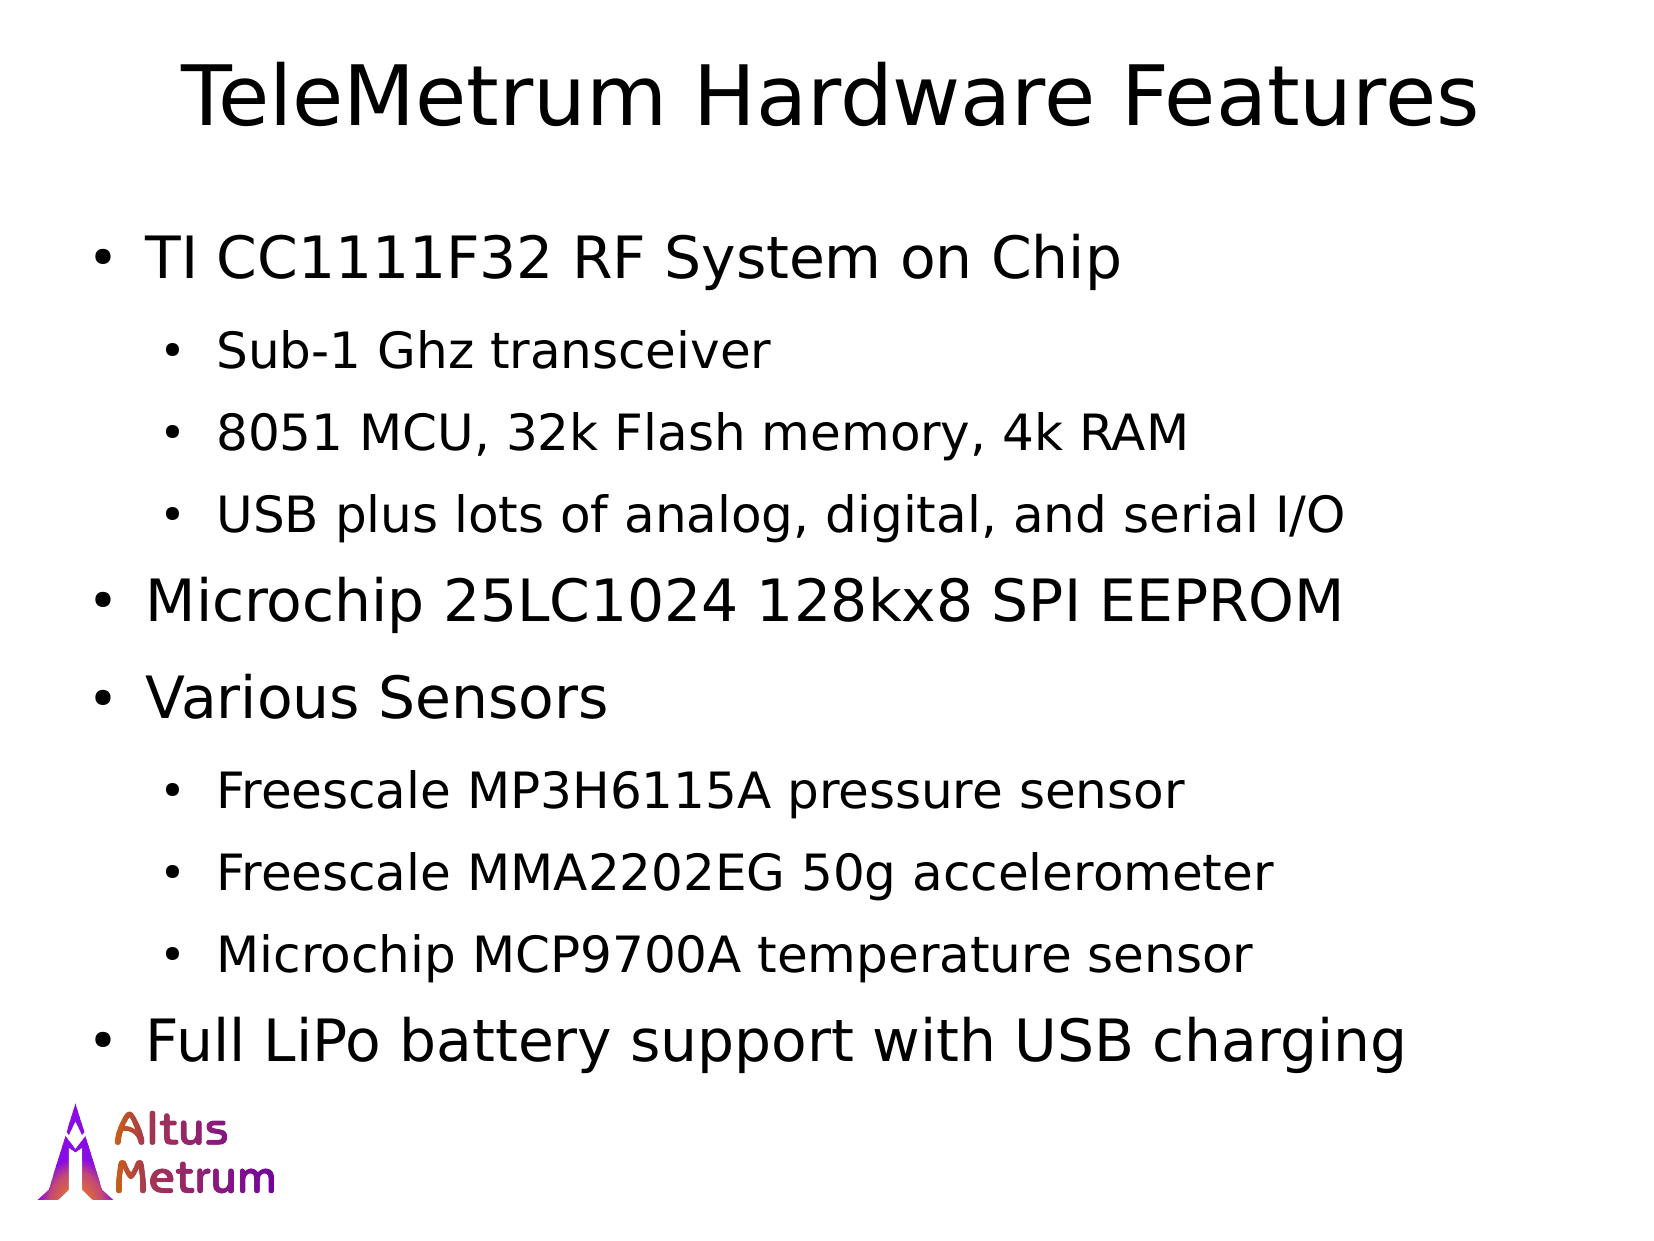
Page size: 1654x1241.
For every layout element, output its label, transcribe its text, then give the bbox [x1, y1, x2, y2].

picture [37, 1103, 274, 1200]
list TI CC1111F32 RF System on Chip Sub-1 Ghz transceiver 8051 MCU, 32k Flash memory, 4k RAM USB plus lots of analog, digital, and serial I/O Microchip 25LC1024 128kx8 SPI EEPROM Various Sensors Freescale MP3H6115A pressure sensor Freescale MMA2202EG 50g accelerometer Microchip MCP9700A temperature sensor Full LiPo battery support with USB charging [75, 225, 1564, 1145]
title TeleMetrum Hardware Features [86, 0, 1576, 193]
